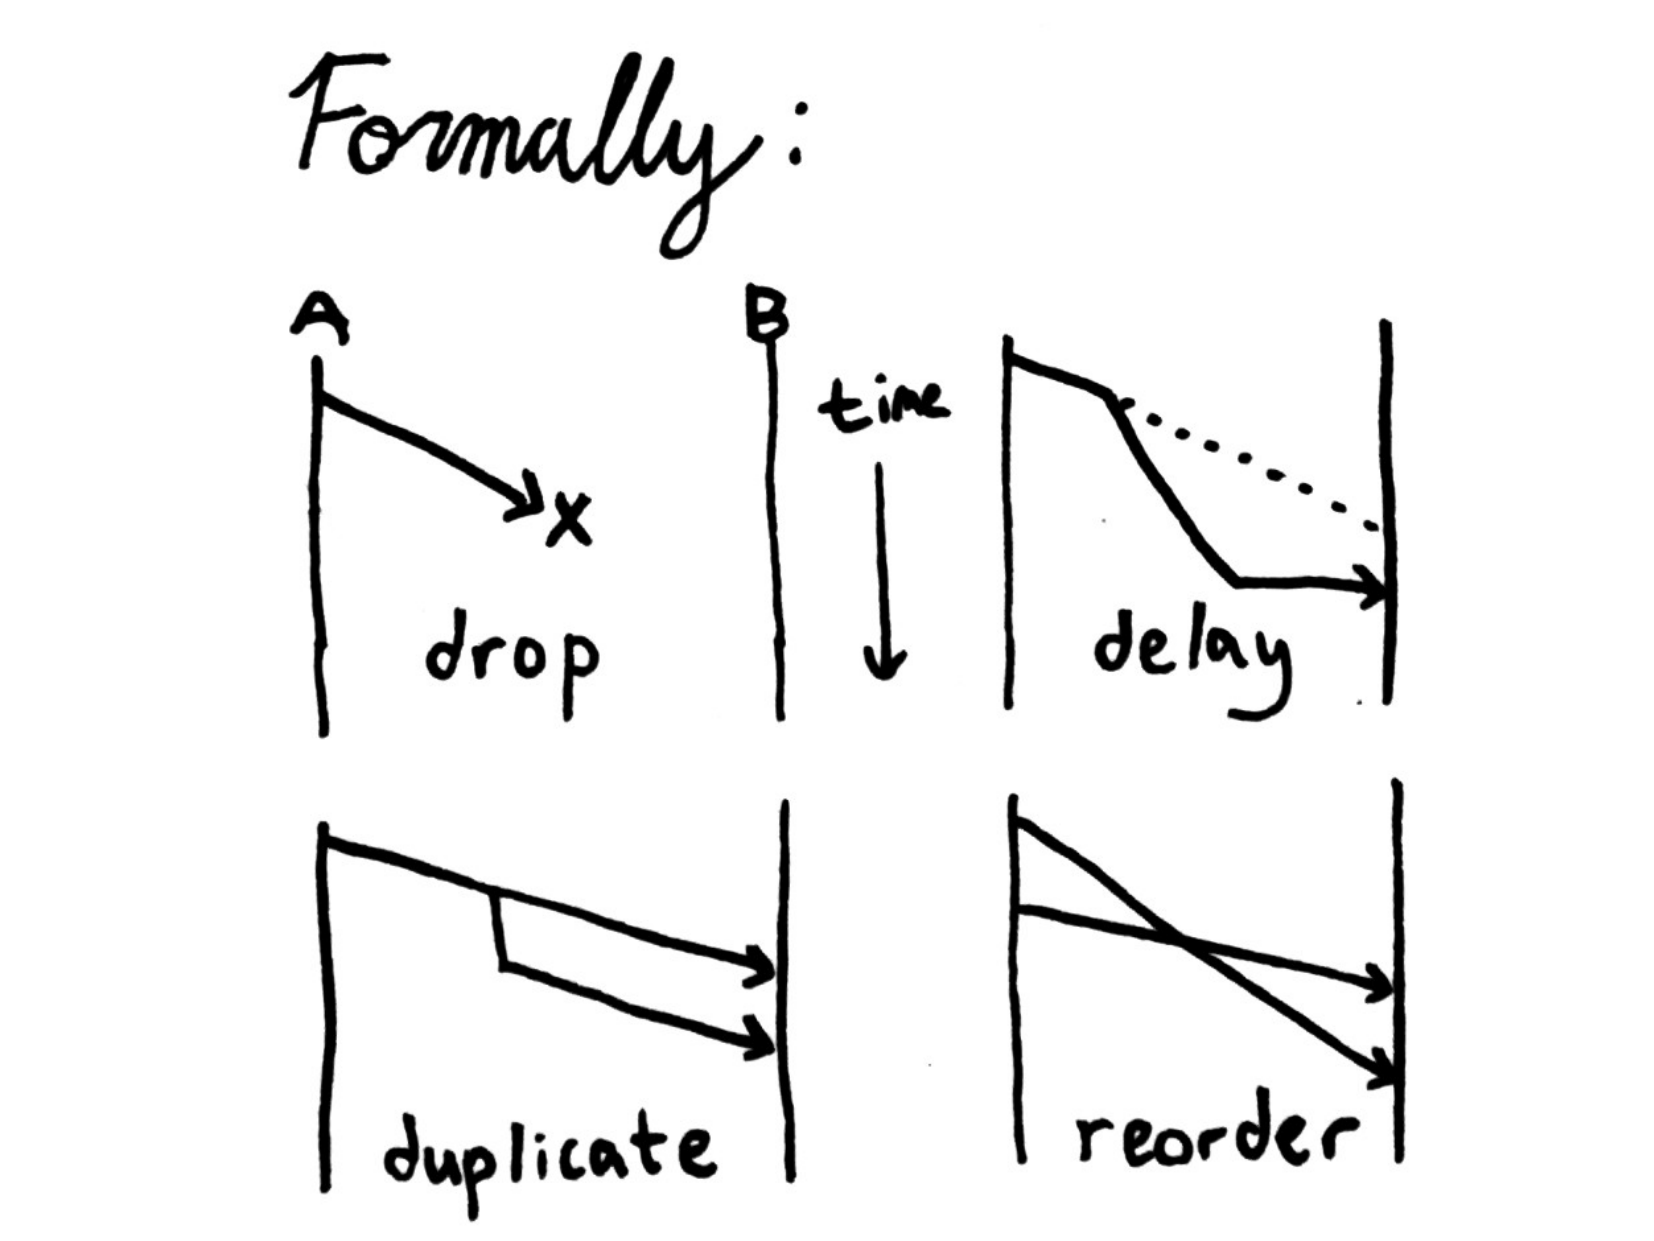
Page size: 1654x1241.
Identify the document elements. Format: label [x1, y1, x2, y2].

picture [226, 0, 1486, 1241]
